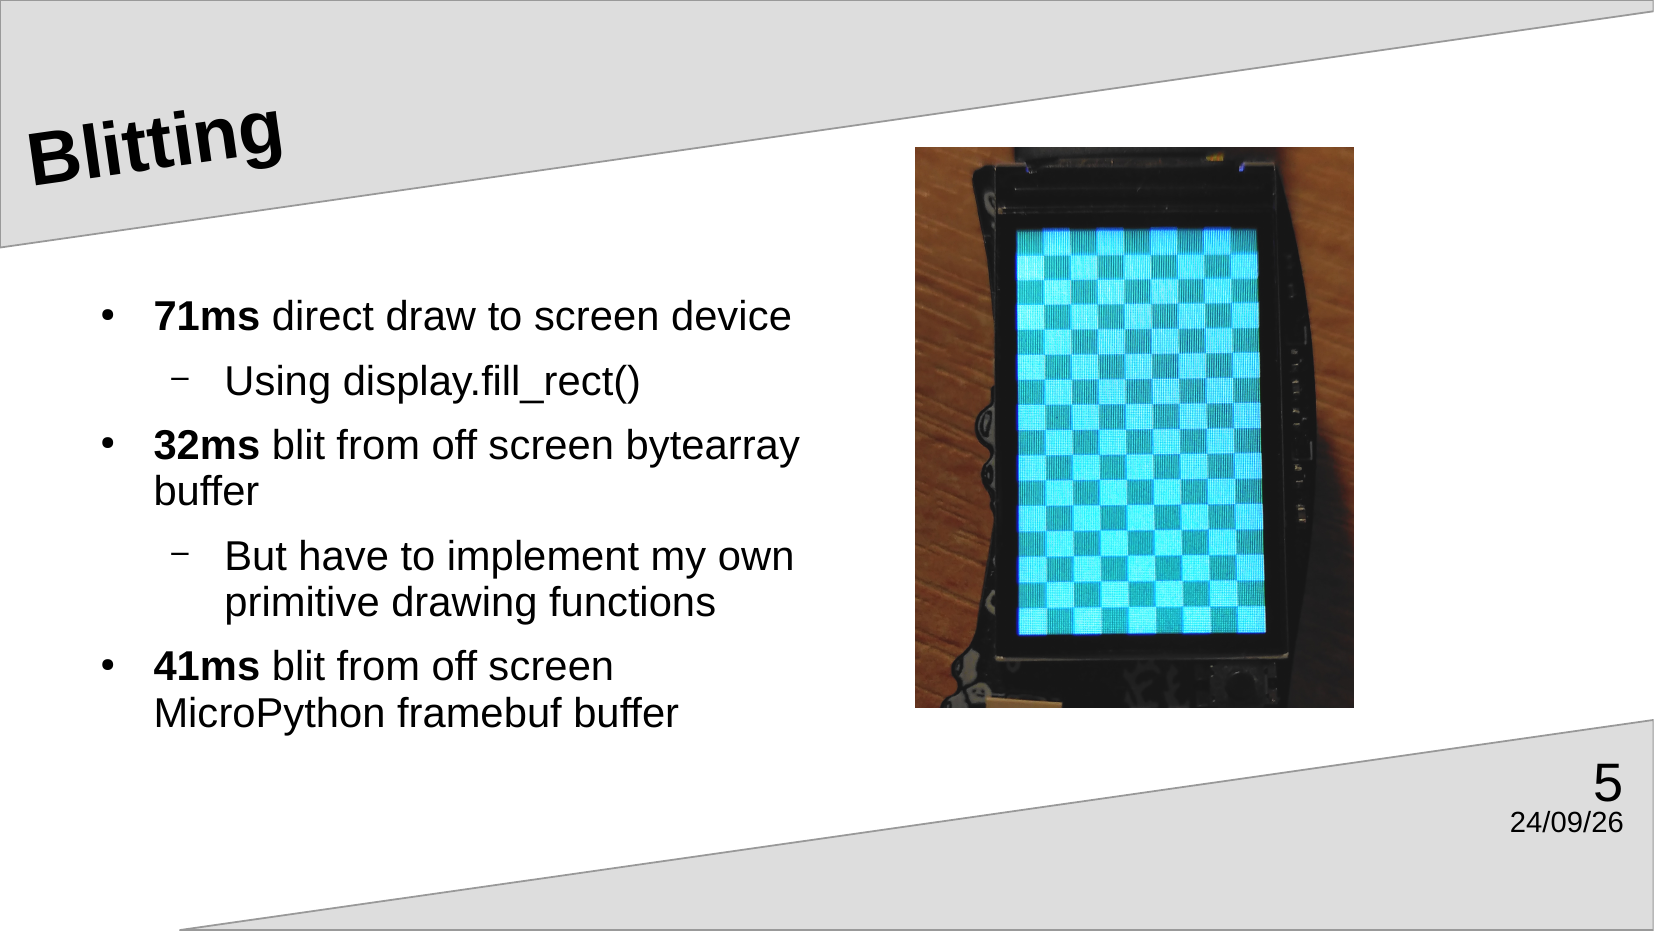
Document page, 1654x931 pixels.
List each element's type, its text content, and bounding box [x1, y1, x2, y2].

list 71ms direct draw to screen device Using display.fill_rect() 32ms blit from off screen bytearray buffer But have to implement my own primitive drawing functions 41ms blit from off screen MicroPython framebuf buffer [82, 292, 827, 833]
picture [915, 147, 1354, 709]
title Blitting [16, 0, 1501, 239]
